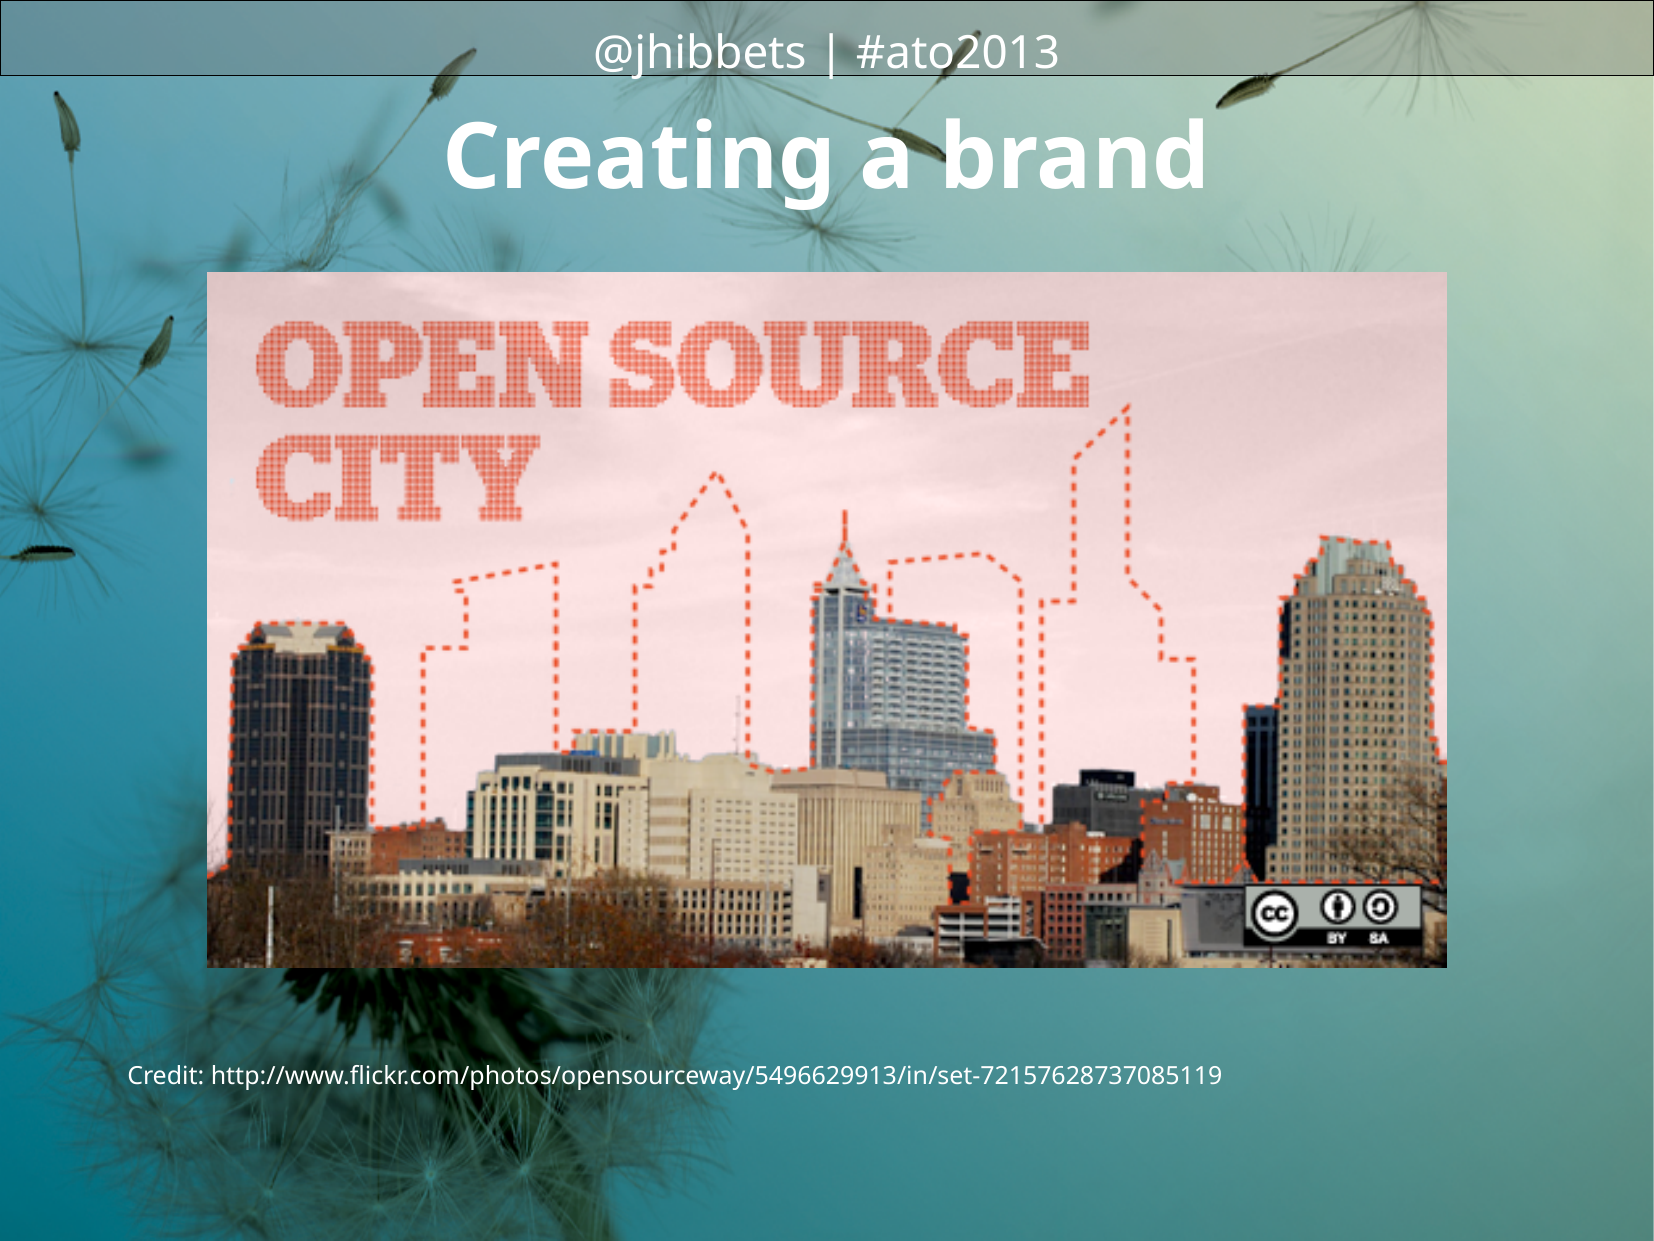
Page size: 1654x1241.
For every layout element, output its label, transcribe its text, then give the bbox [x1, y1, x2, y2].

picture [0, 76, 1654, 1241]
text_box Credit: http://www.flickr.com/photos/opensourceway/5496629913/in/set-72157628737085119 [112, 1050, 1230, 1093]
title Creating a brand [82, 49, 1571, 257]
